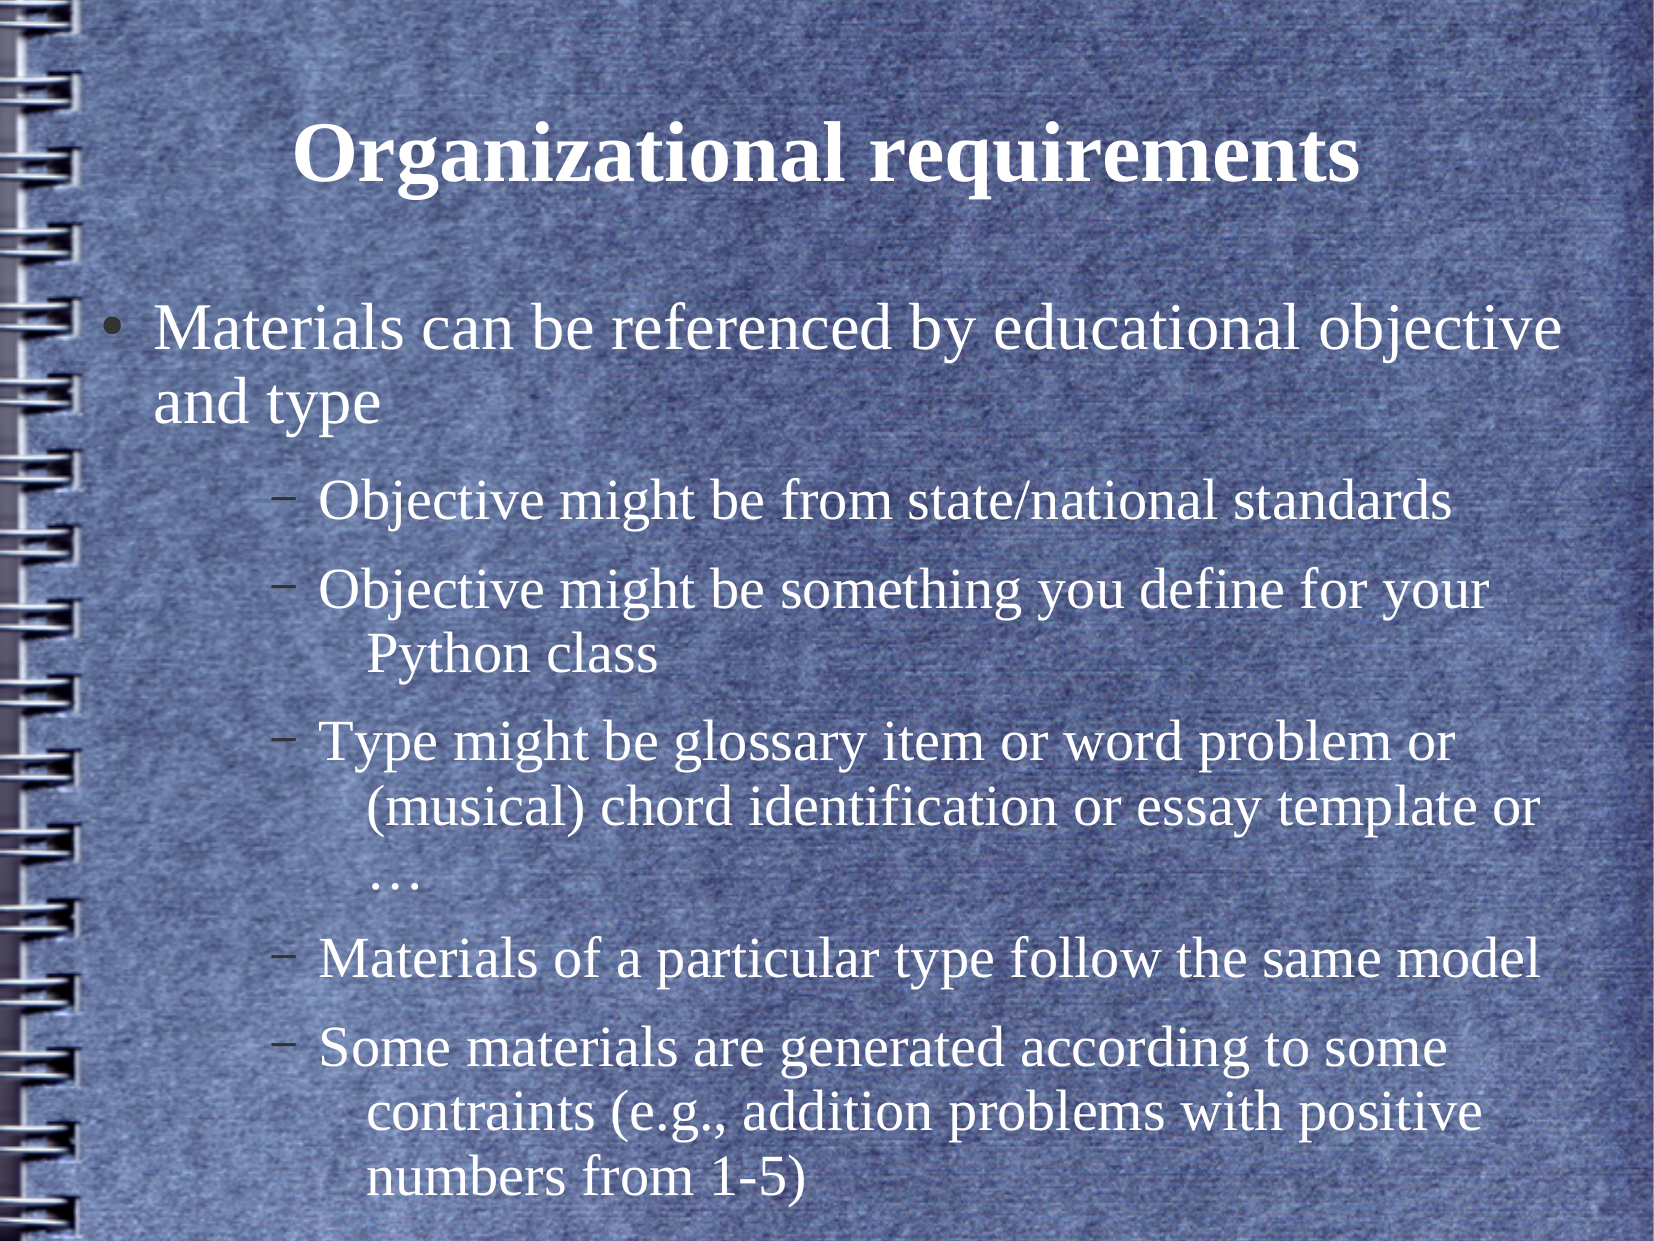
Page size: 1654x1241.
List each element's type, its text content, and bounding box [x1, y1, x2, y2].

picture [0, 0, 1654, 1241]
list Materials can be referenced by educational objective and type Objective might be from state/national standards Objective might be something you define for your Python class Type might be glossary item or word problem or (musical) chord identification or essay template or … Materials of a particular type follow the same model Some materials are generated according to some contraints (e.g., addition problems with positive numbers from 1-5) [82, 290, 1571, 1208]
title Organizational requirements [82, 49, 1571, 257]
